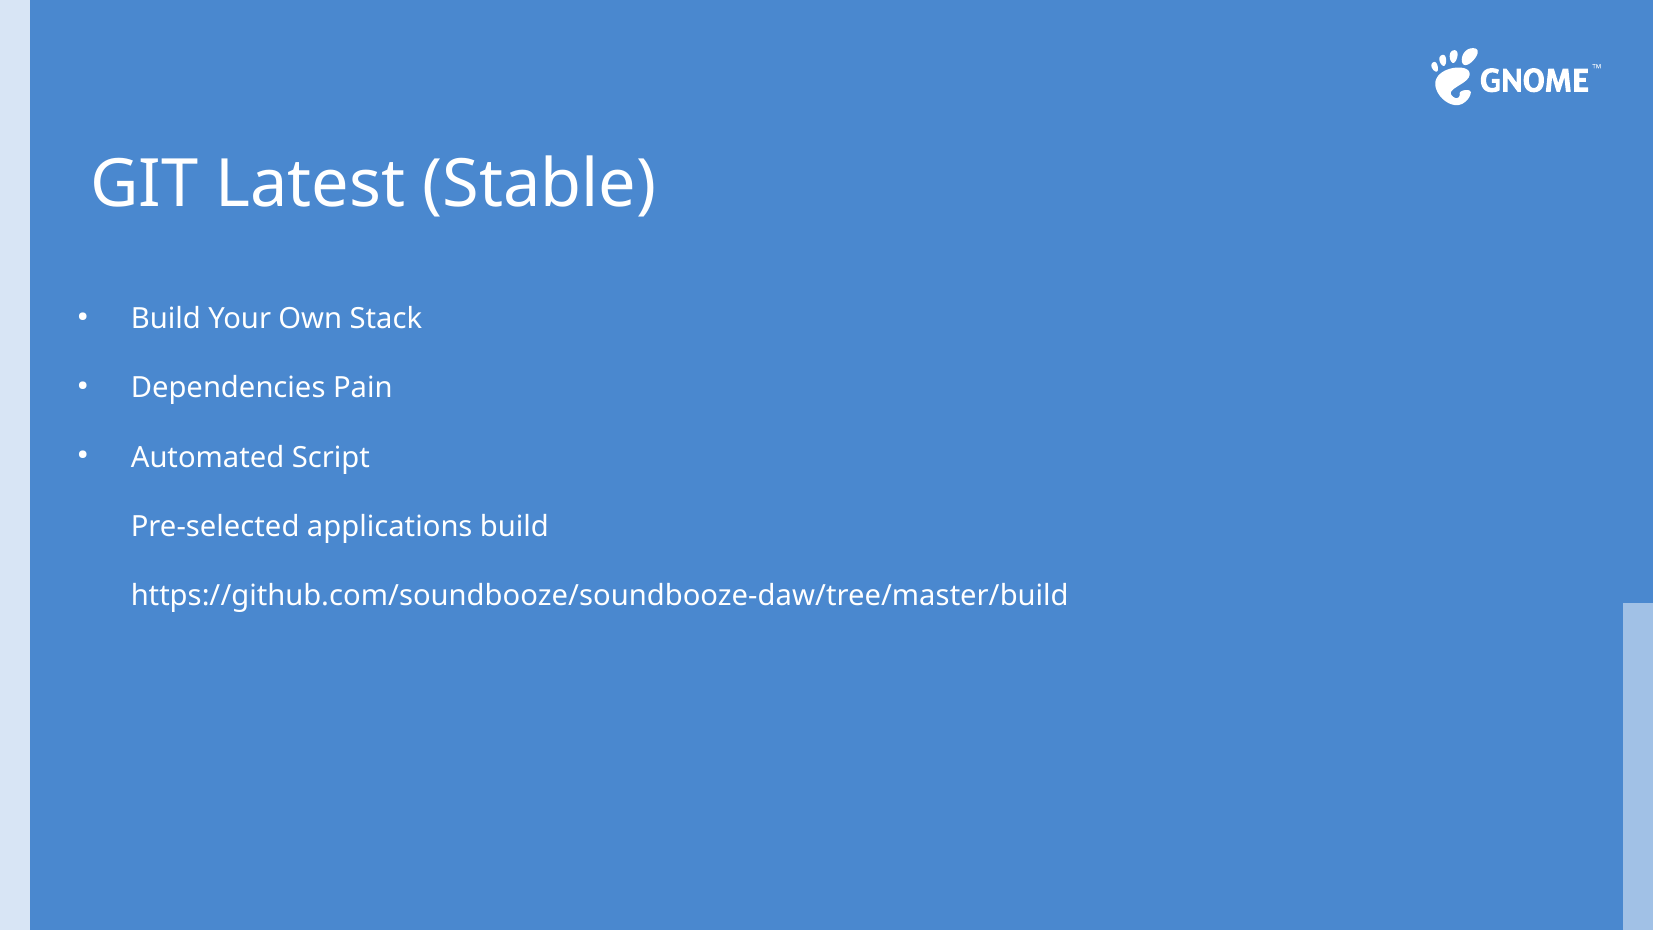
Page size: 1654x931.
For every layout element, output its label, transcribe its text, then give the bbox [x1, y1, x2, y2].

title GIT Latest (Stable) [90, 135, 1261, 304]
list Build Your Own Stack Dependencies Pain Automated Script Pre-selected applications build https://github.com/soundbooze/soundbooze-daw/tree/master/build [60, 297, 1276, 781]
